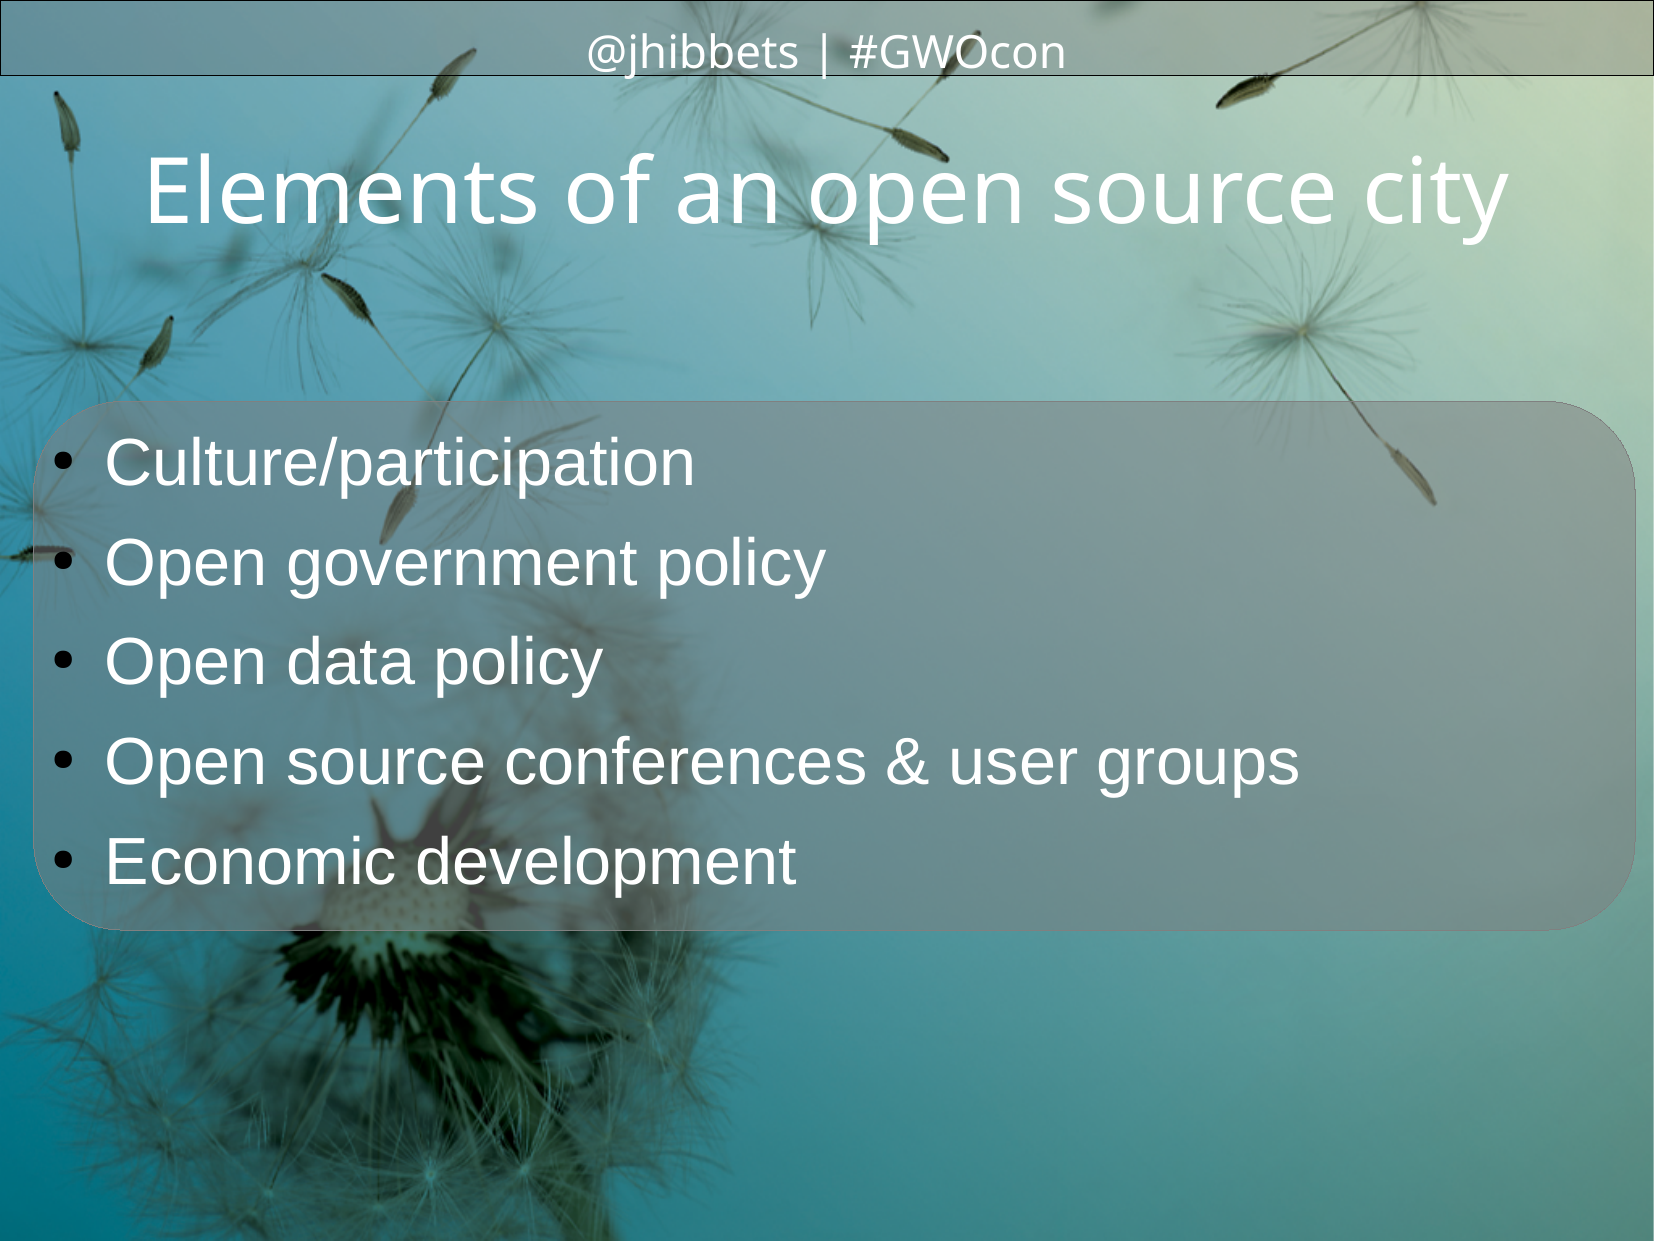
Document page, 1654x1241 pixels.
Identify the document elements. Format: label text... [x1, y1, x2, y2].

title Elements of an open source city [82, 84, 1571, 292]
picture [0, 76, 1654, 1241]
text_box [62, 401, 1636, 931]
list Culture/participation Open government policy Open data policy Open source conferences & user groups Economic development [33, 425, 1522, 909]
